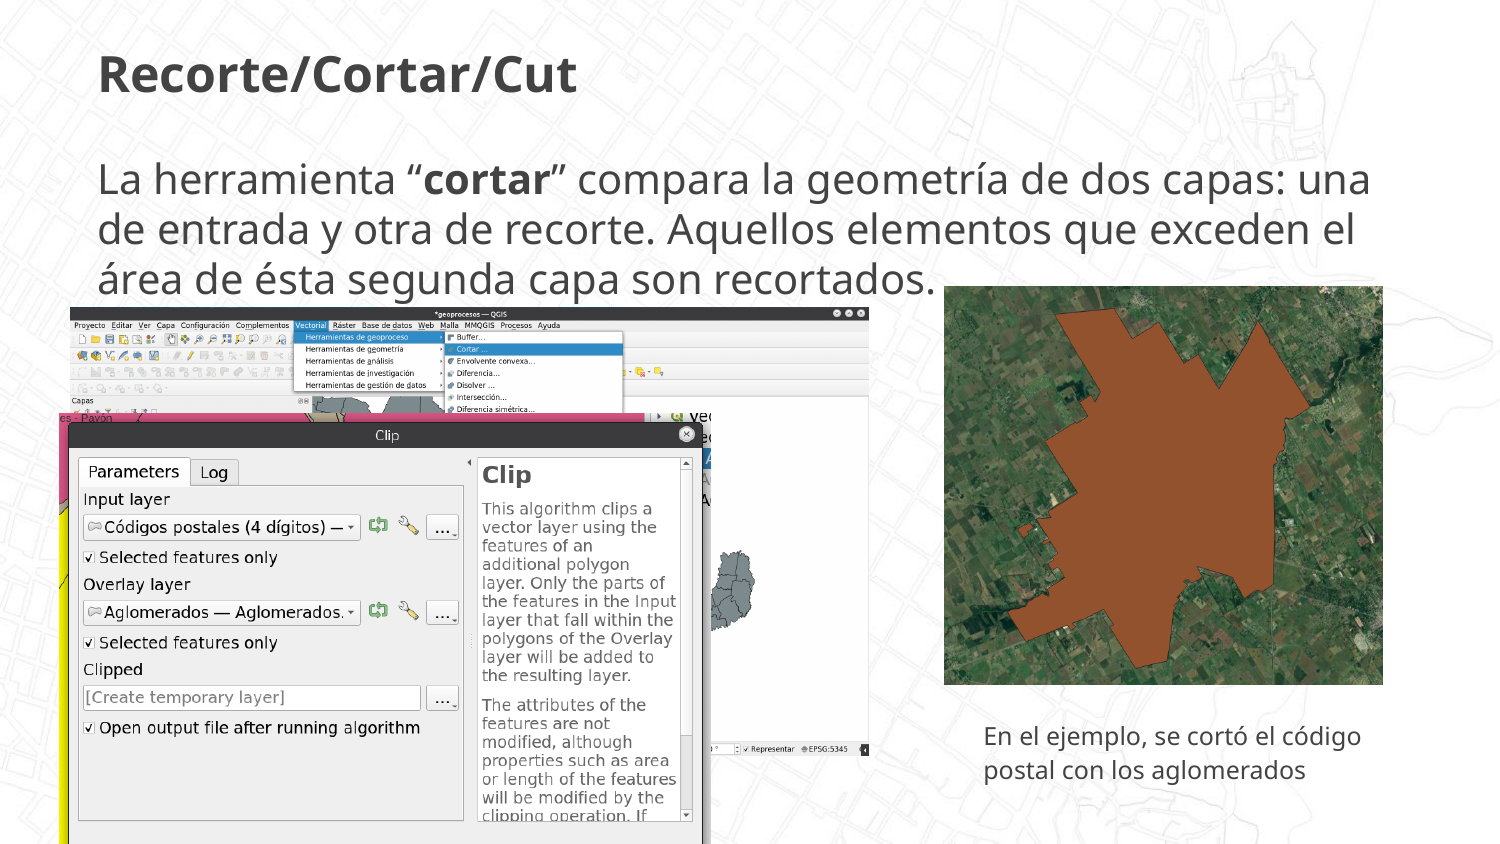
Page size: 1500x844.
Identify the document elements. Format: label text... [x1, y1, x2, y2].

text_box Recorte/Cortar/Cut La herramienta “cortar” compara la geometría de dos capas: una de entrada y otra de recorte. Aquellos elementos que exceden el área de ésta segunda capa son recortados. [82, 35, 1414, 844]
picture [0, 0, 1500, 844]
text_box En el ejemplo, se cortó el código postal con los aglomerados [968, 711, 1441, 816]
picture [944, 286, 1383, 686]
